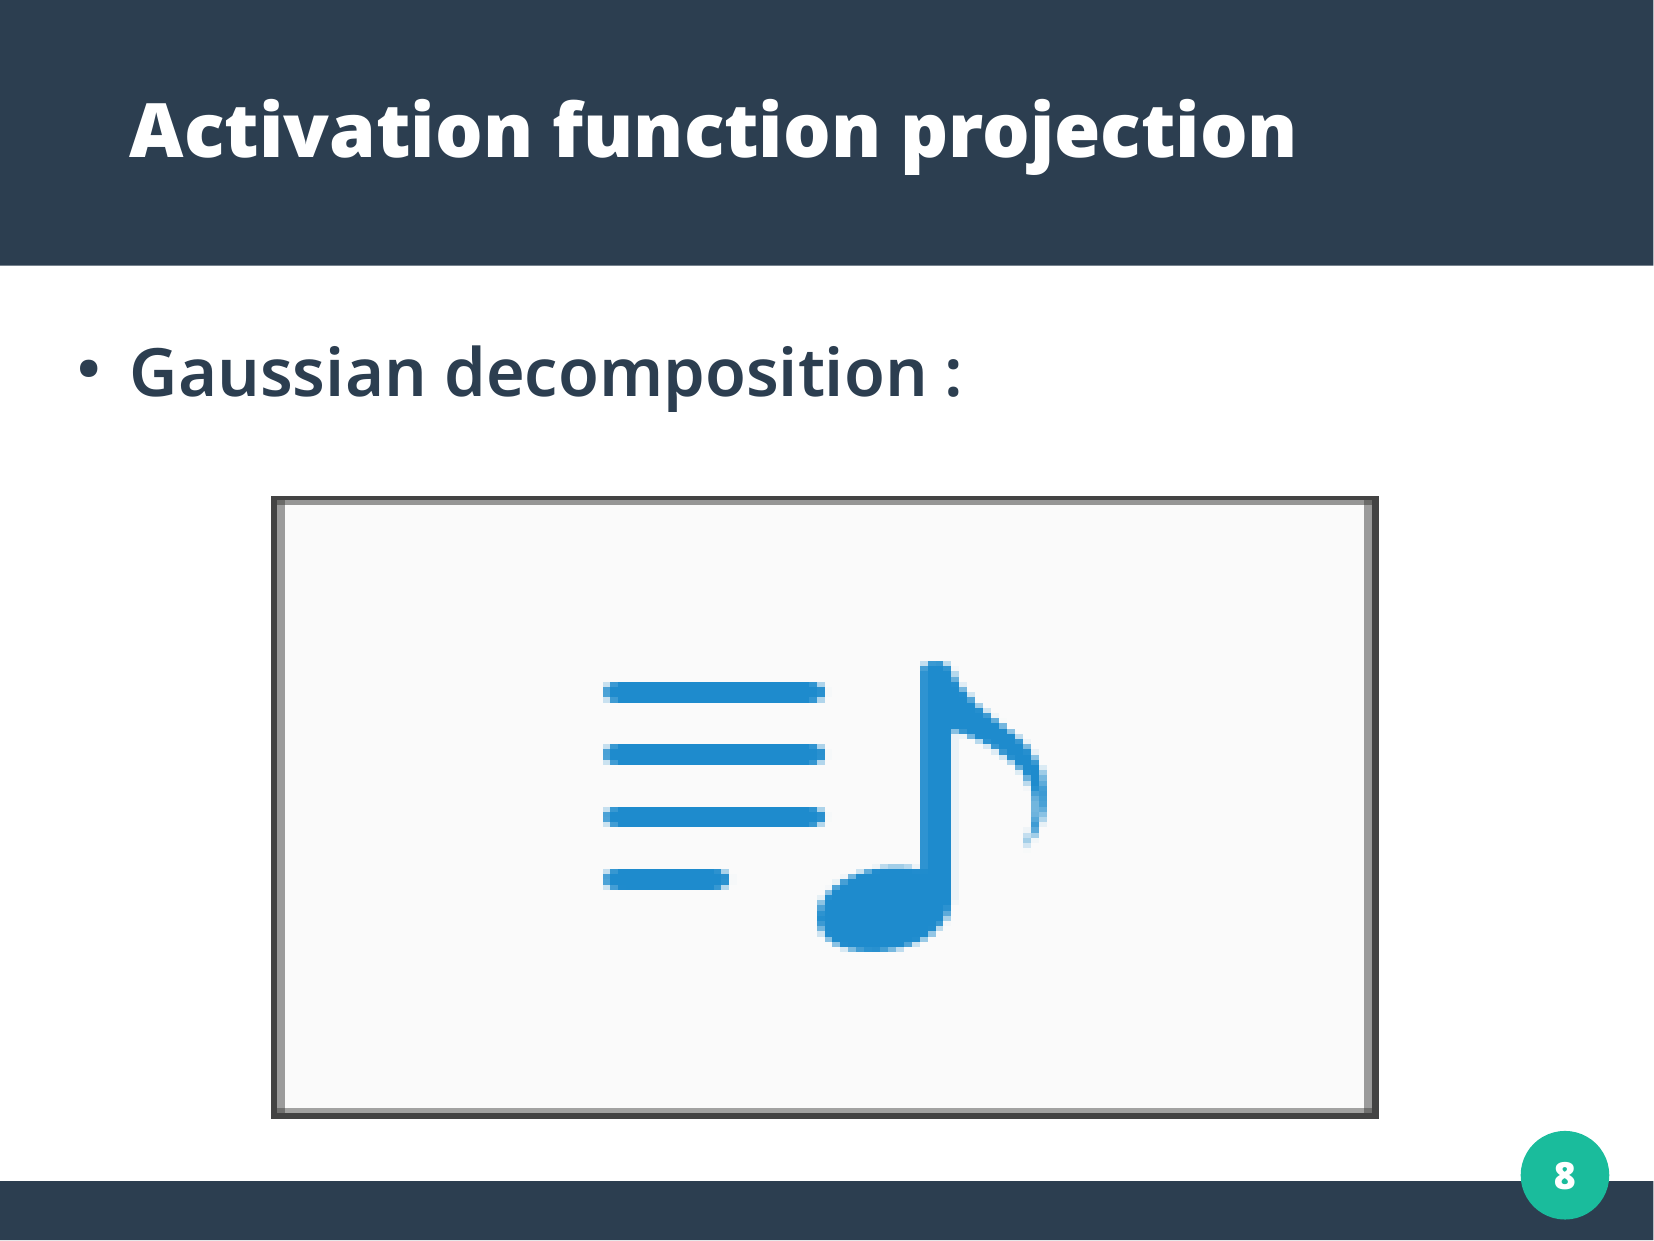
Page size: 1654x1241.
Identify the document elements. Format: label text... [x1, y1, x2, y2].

title Activation function projection [59, 49, 1595, 207]
list Gaussian decomposition : [59, 324, 1595, 676]
text_box [270, 495, 1381, 1120]
